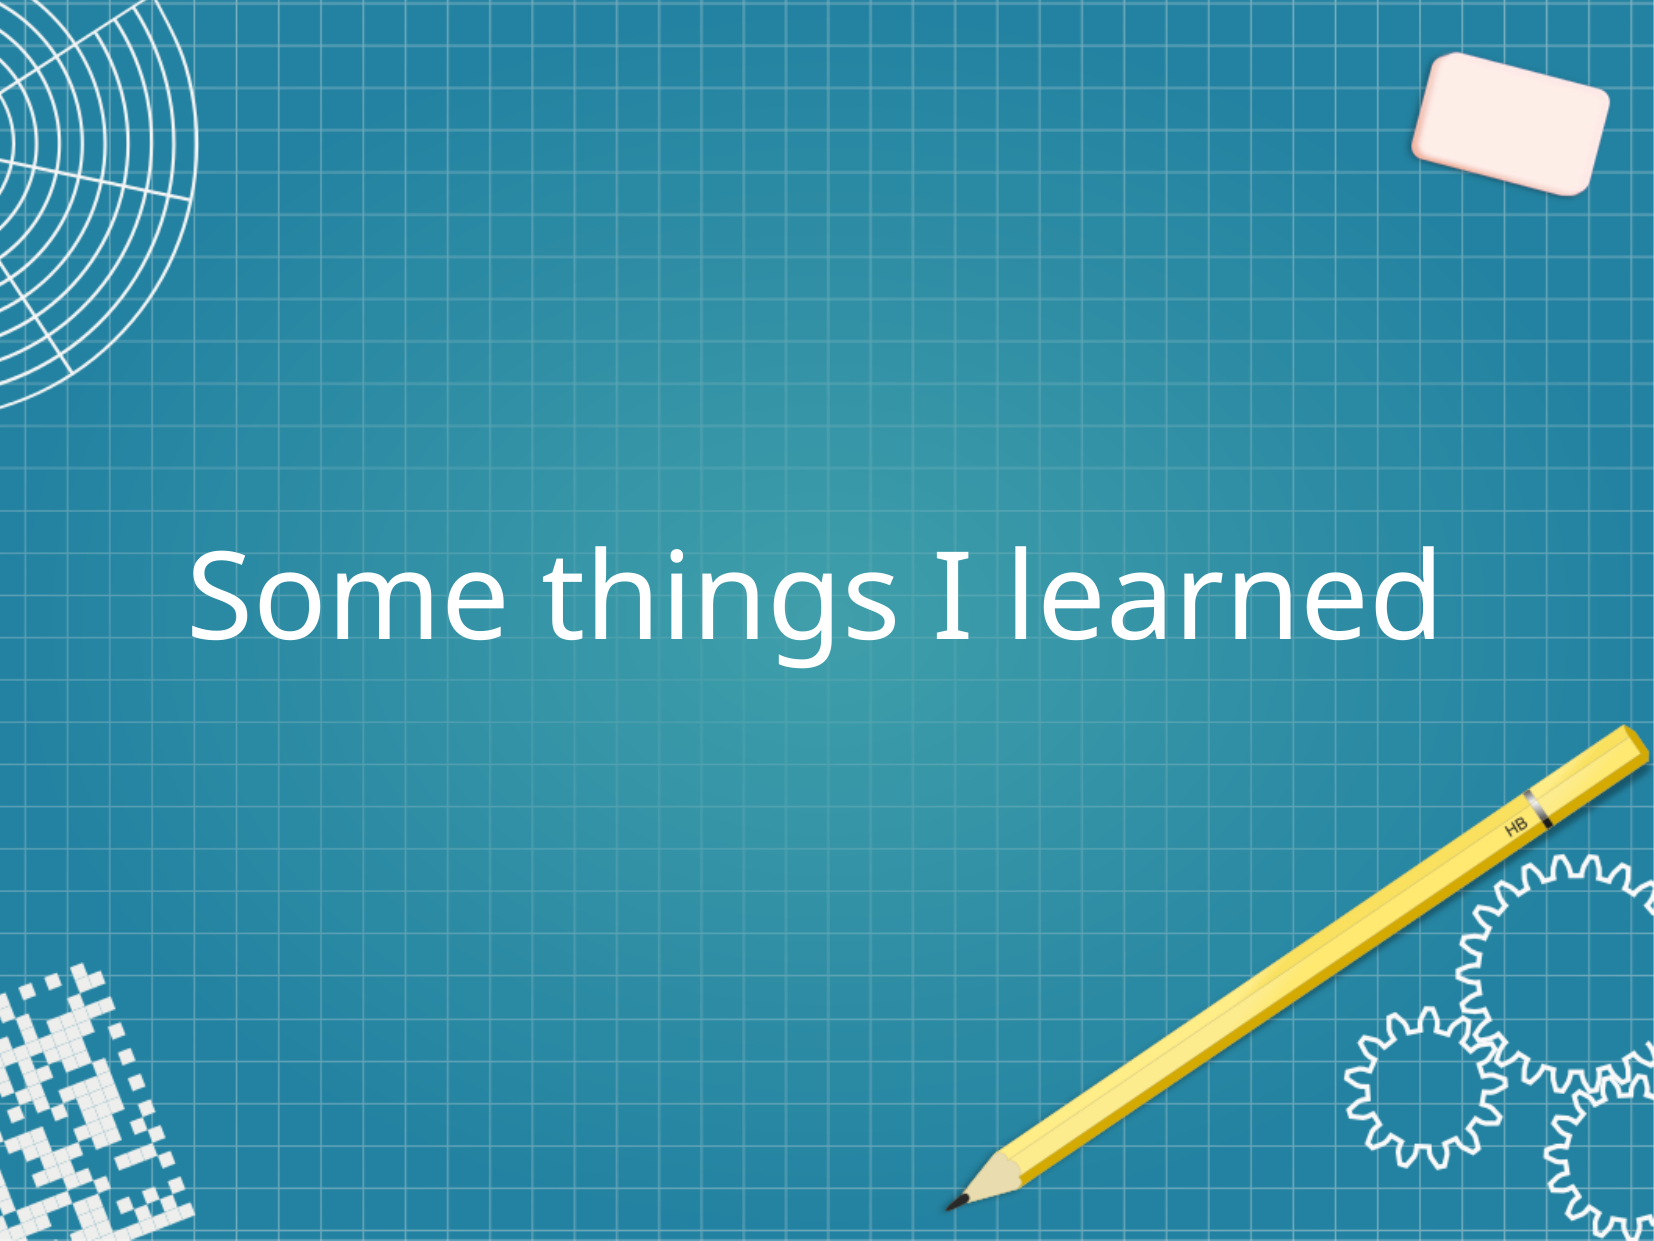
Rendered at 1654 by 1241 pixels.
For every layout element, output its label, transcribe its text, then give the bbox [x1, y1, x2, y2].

title Some things I learned [71, 450, 1561, 734]
picture [0, 0, 1654, 1241]
